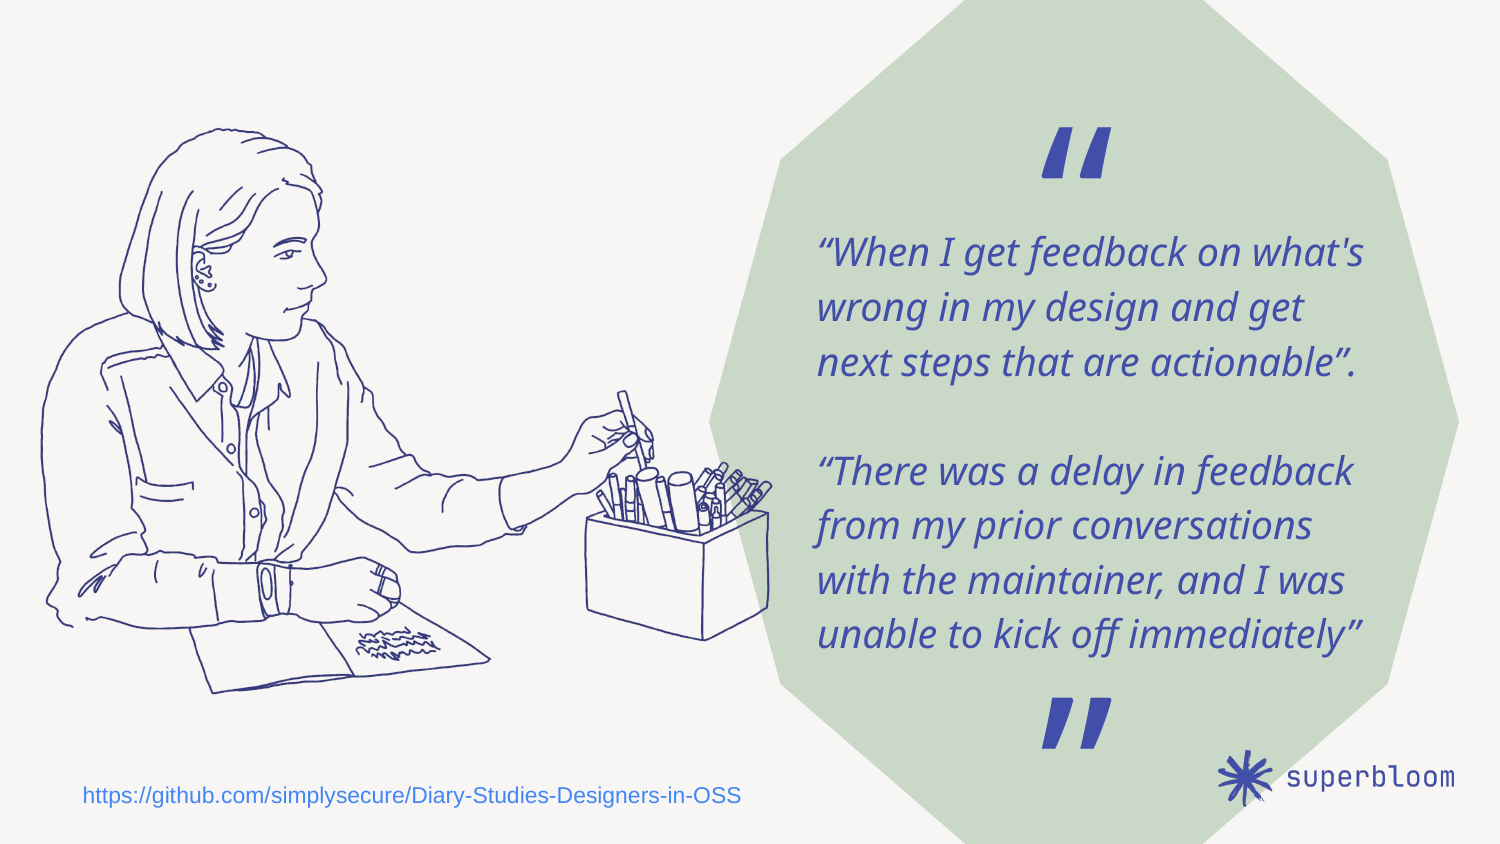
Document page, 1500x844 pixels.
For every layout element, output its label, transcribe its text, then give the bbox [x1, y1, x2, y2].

picture [1218, 750, 1454, 807]
picture [0, 123, 802, 721]
text_box “When I get feedback on what's wrong in my design and get next steps that are actionable”. “There was a delay in feedback from my prior conversations with the maintainer, and I was unable to kick off immediately” [802, 205, 1404, 672]
text_box https://github.com/simplysecure/Diary-Studies-Designers-in-OSS [67, 765, 786, 824]
